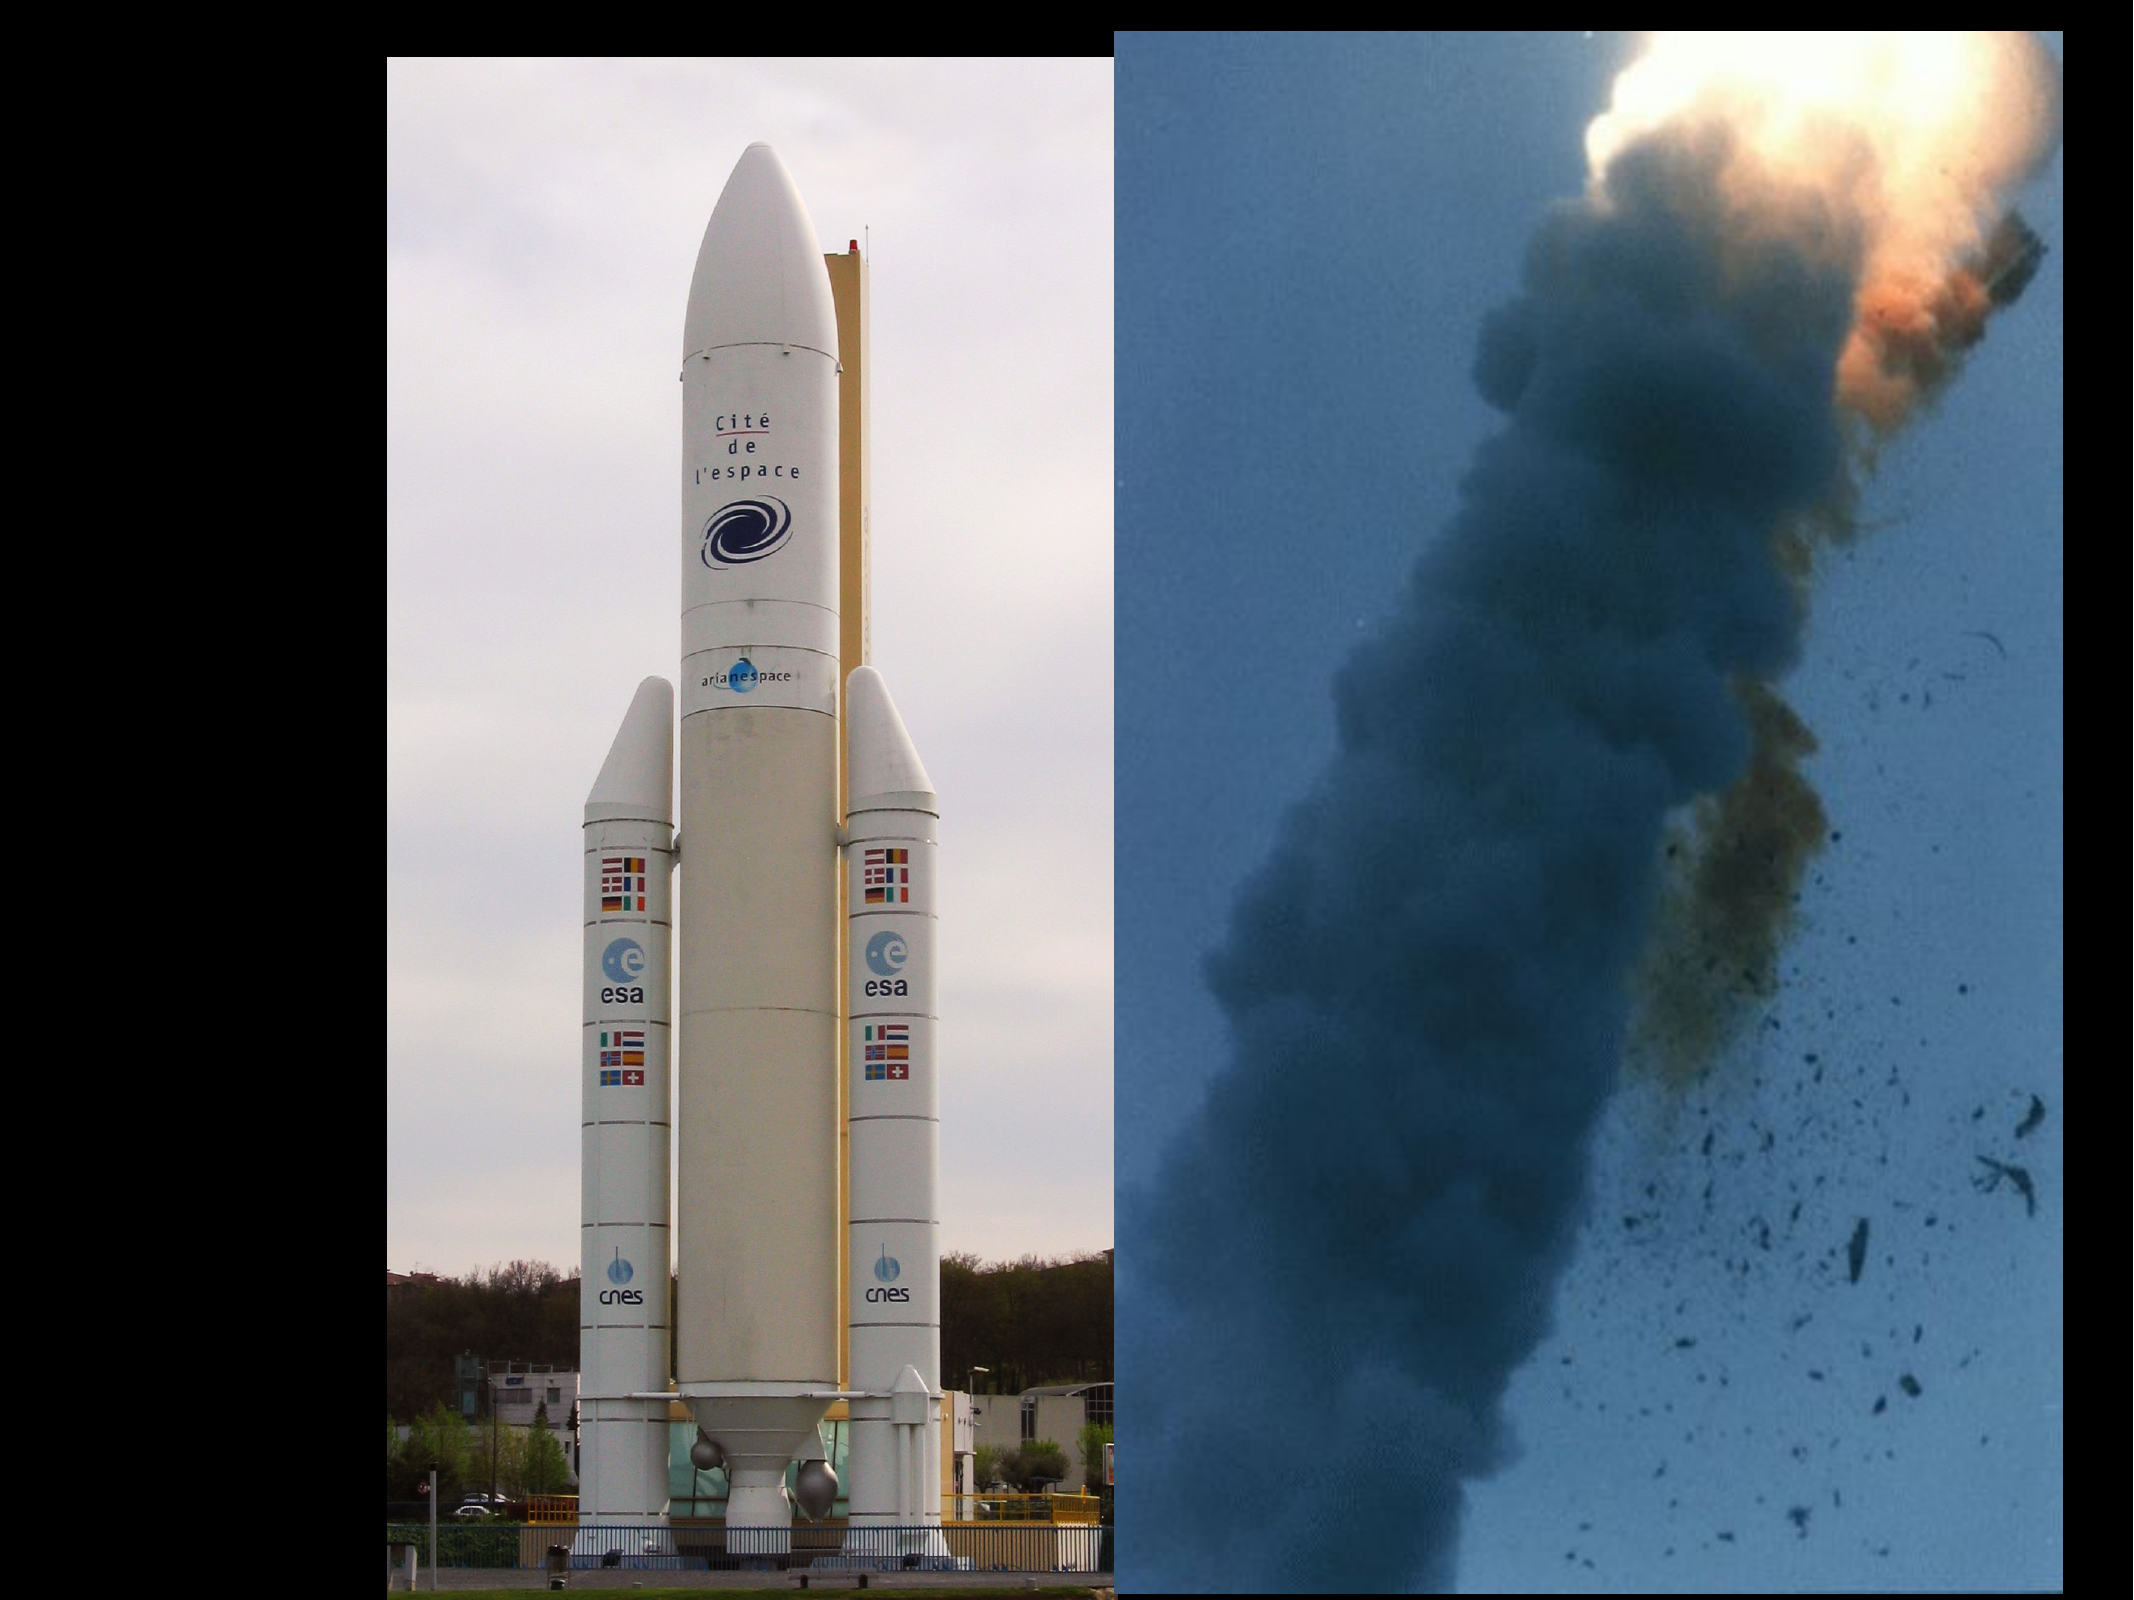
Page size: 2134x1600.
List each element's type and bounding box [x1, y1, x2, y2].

picture [387, 31, 2063, 1600]
